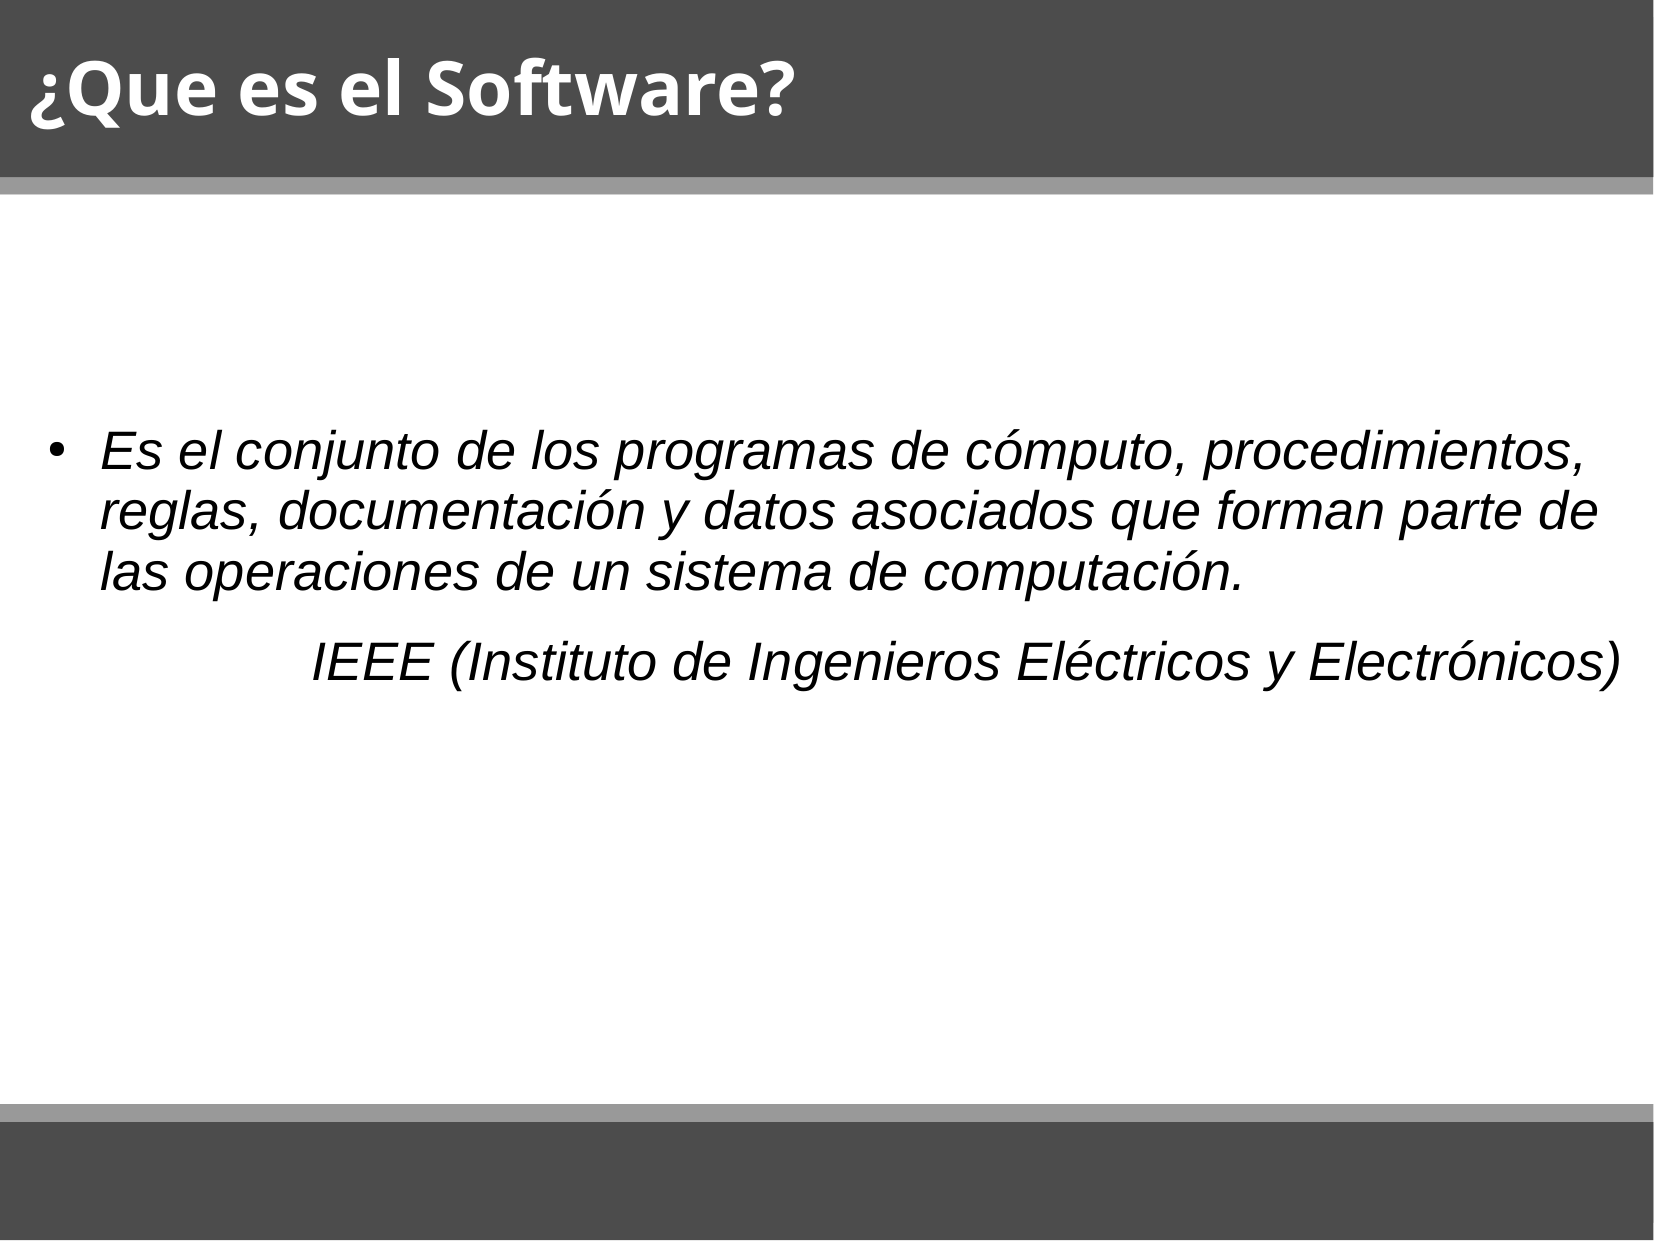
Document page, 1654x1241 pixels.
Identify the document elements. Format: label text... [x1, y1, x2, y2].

title ¿Que es el Software? [29, 15, 1654, 158]
list Es el conjunto de los programas de cómputo, procedimientos, reglas, documentación y datos asociados que forman parte de las operaciones de un sistema de computación. IEEE (Instituto de Ingenieros Eléctricos y Electrónicos) [29, 420, 1625, 786]
